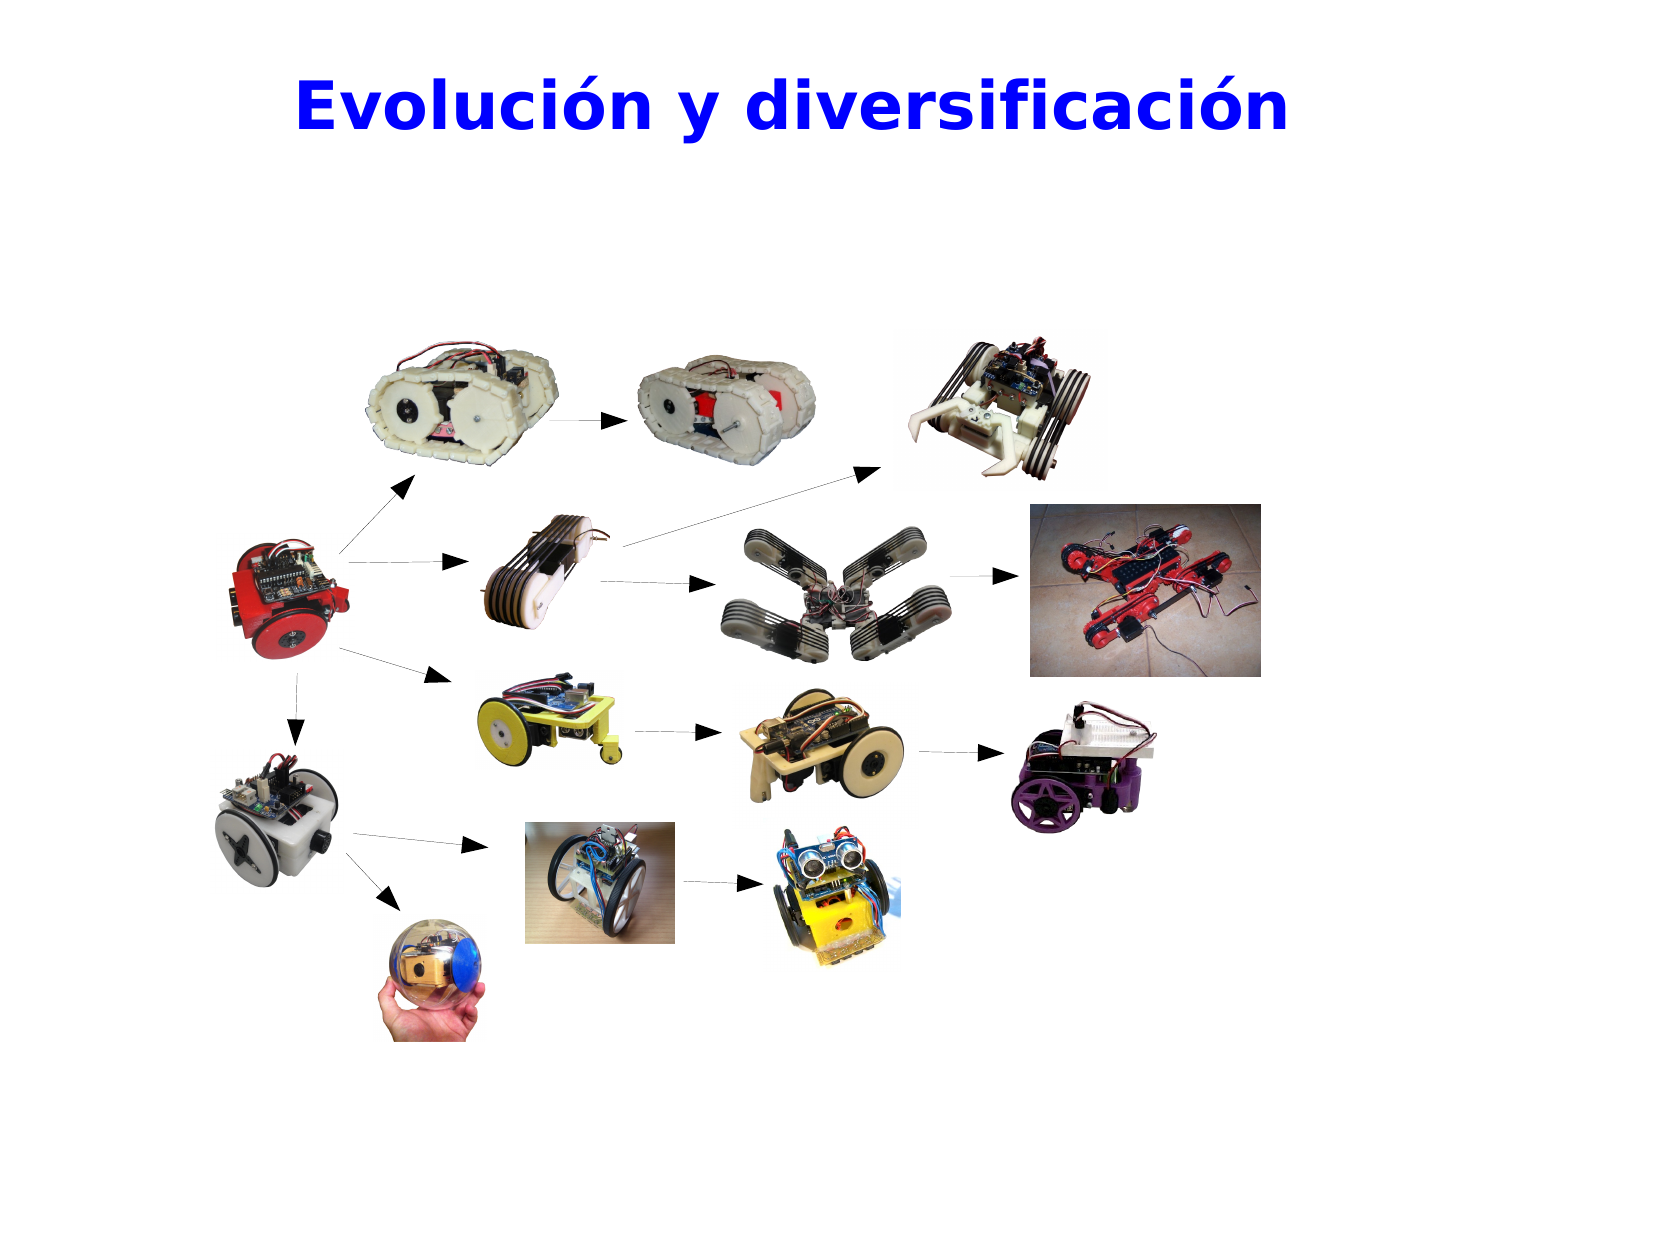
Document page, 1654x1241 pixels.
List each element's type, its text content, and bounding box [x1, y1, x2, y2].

picture [475, 670, 624, 770]
picture [732, 682, 919, 972]
picture [634, 352, 817, 467]
picture [216, 533, 355, 662]
picture [893, 329, 1108, 491]
picture [373, 914, 487, 1042]
picture [210, 749, 344, 894]
picture [718, 524, 956, 668]
picture [1030, 504, 1261, 677]
picture [525, 822, 675, 944]
text_box Evolución y diversificación [279, 60, 1308, 153]
picture [354, 330, 565, 469]
picture [476, 511, 610, 634]
picture [1006, 688, 1166, 839]
